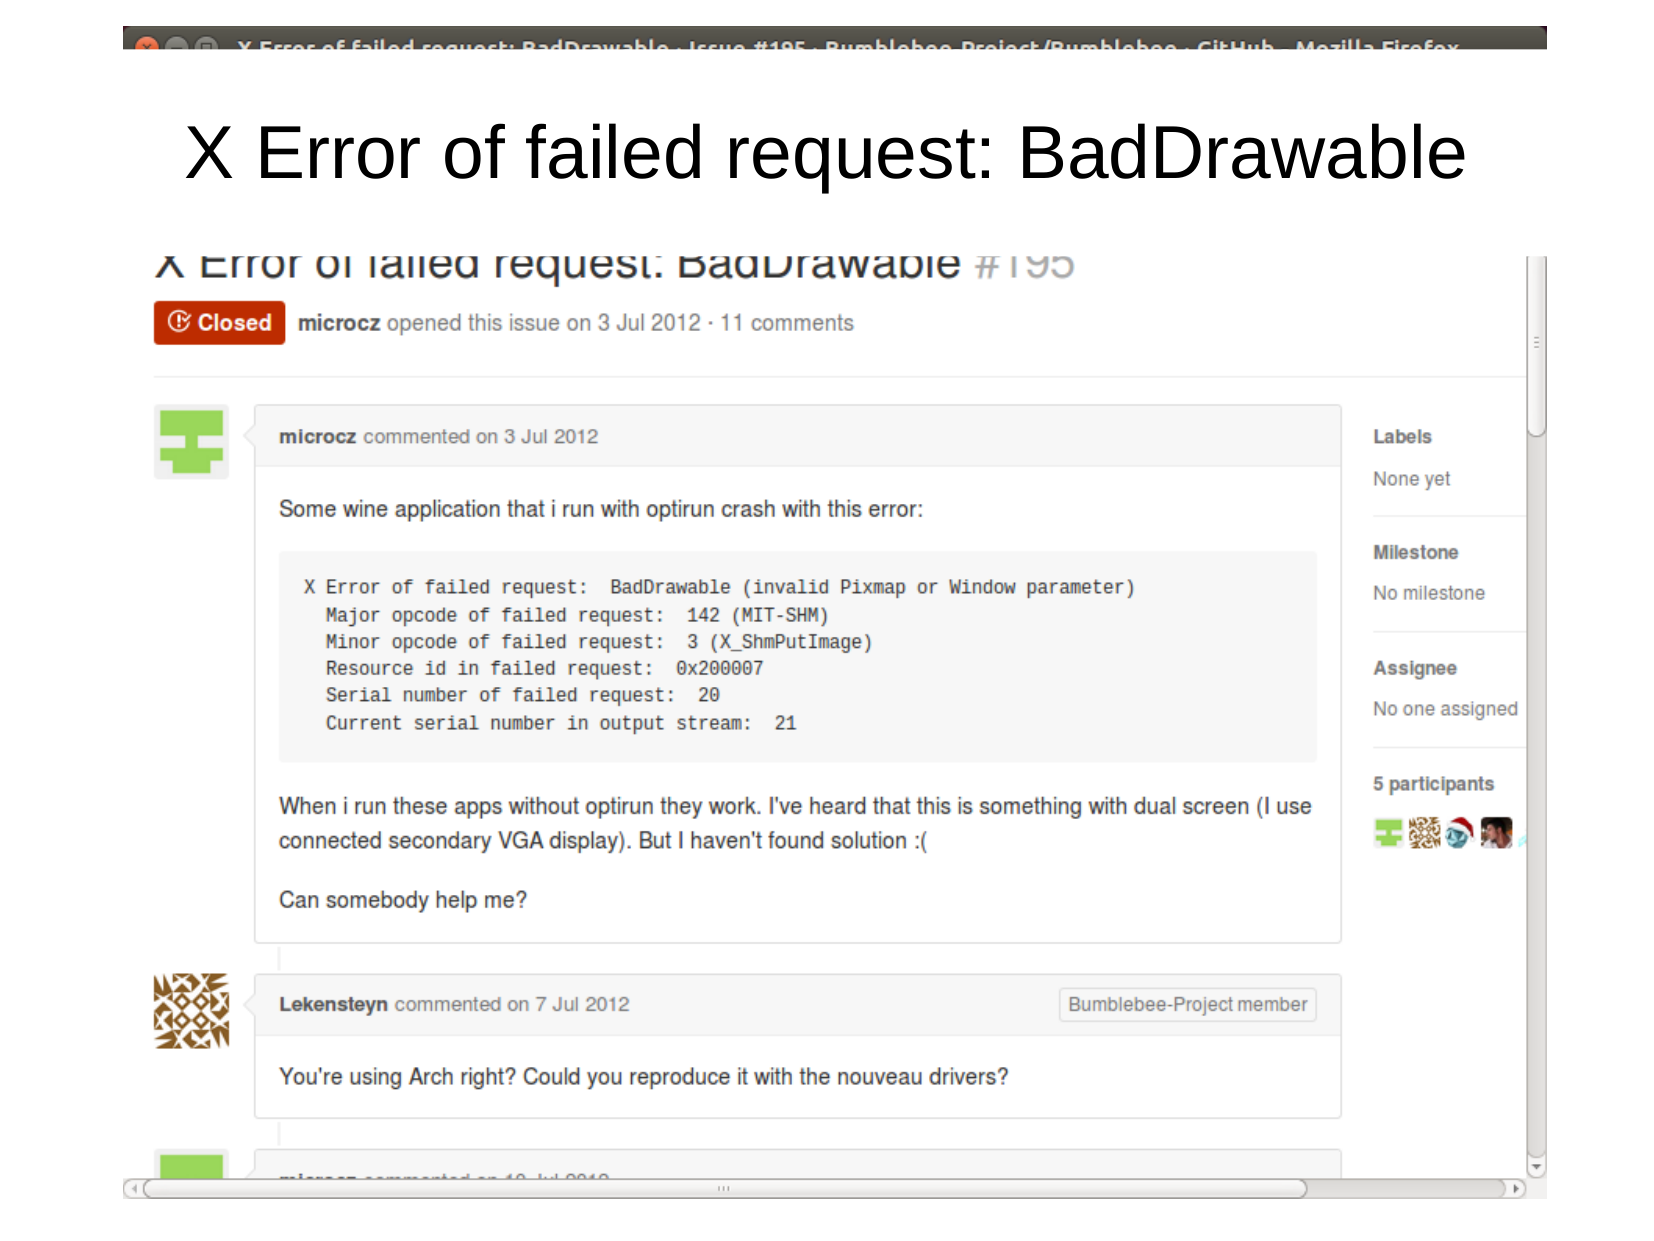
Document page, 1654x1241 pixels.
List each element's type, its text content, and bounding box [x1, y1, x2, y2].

picture [123, 26, 1547, 49]
picture [123, 257, 1547, 1199]
title X Error of failed request: BadDrawable [82, 49, 1571, 257]
